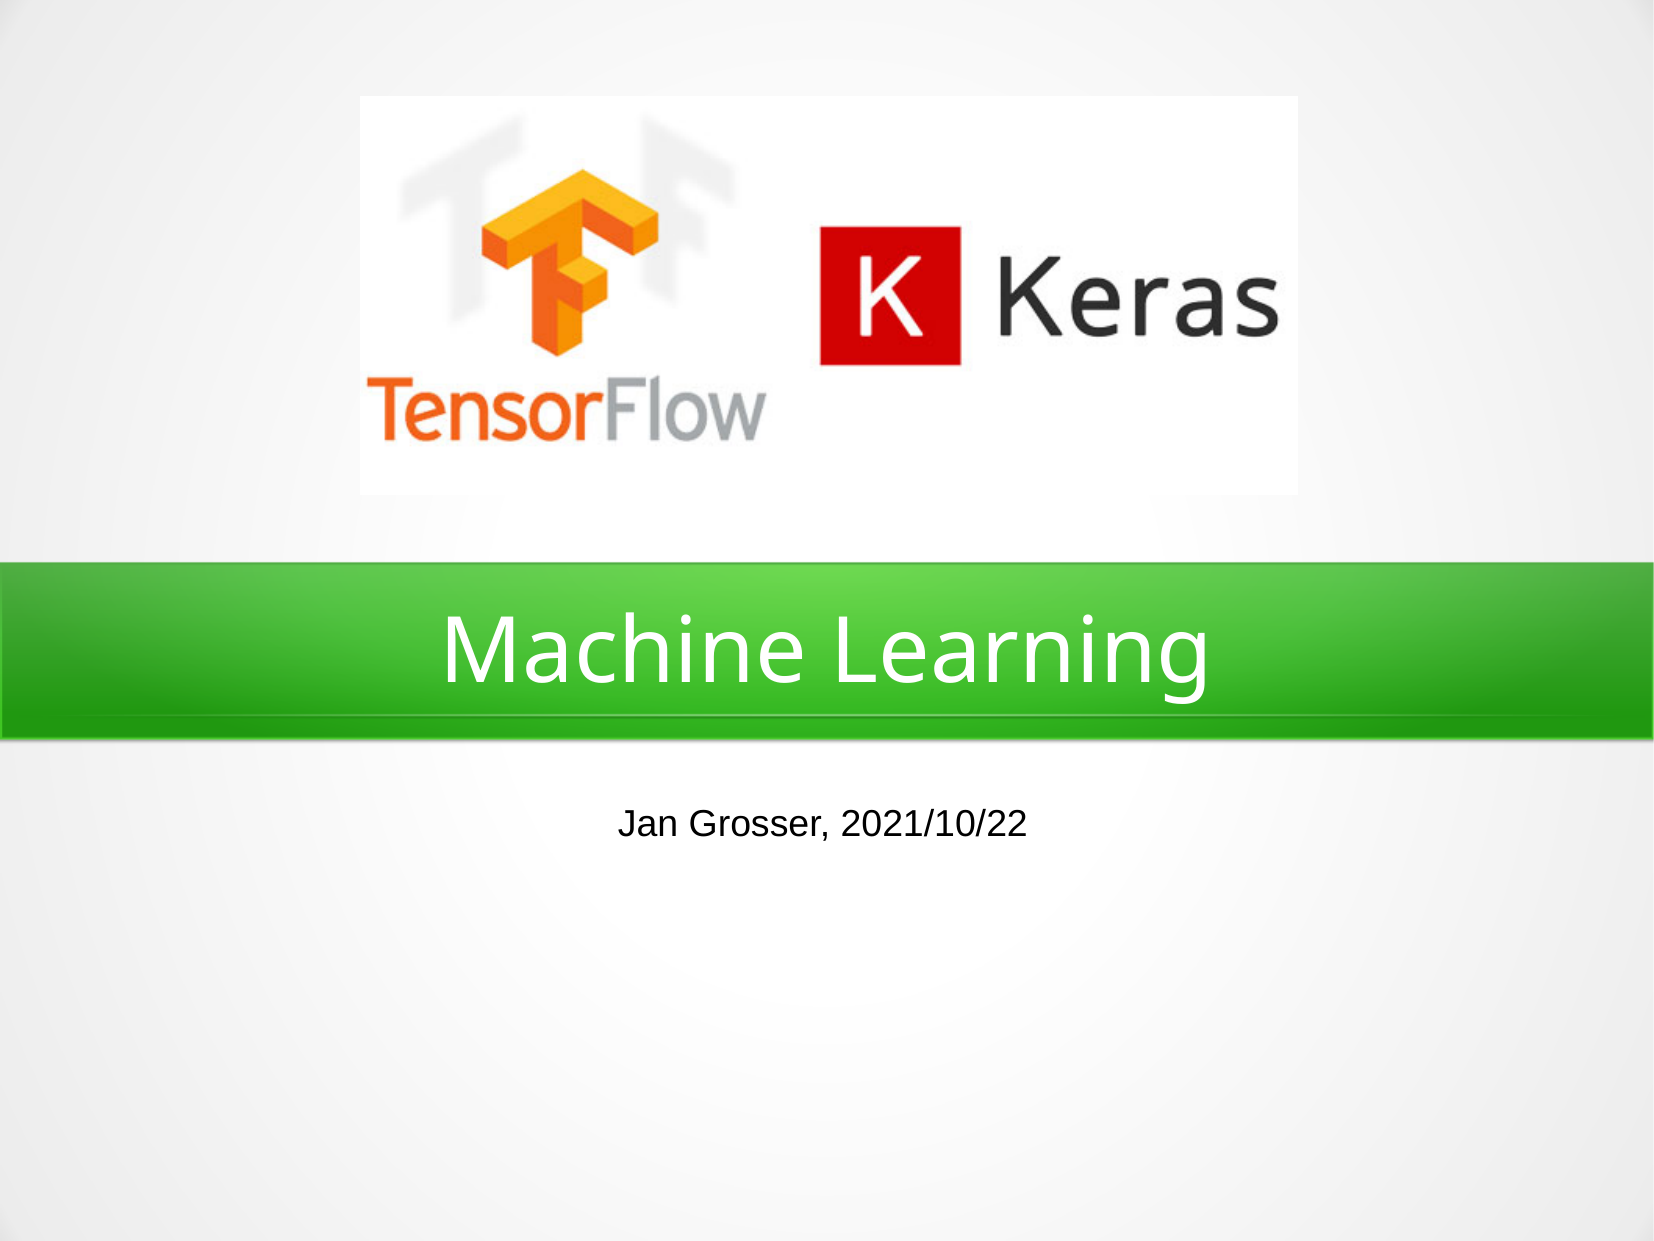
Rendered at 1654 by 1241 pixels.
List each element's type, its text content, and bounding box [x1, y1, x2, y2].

title Machine Learning [82, 578, 1571, 715]
text_box Jan Grosser, 2021/10/22 [603, 795, 1043, 852]
picture [0, 0, 1654, 1241]
